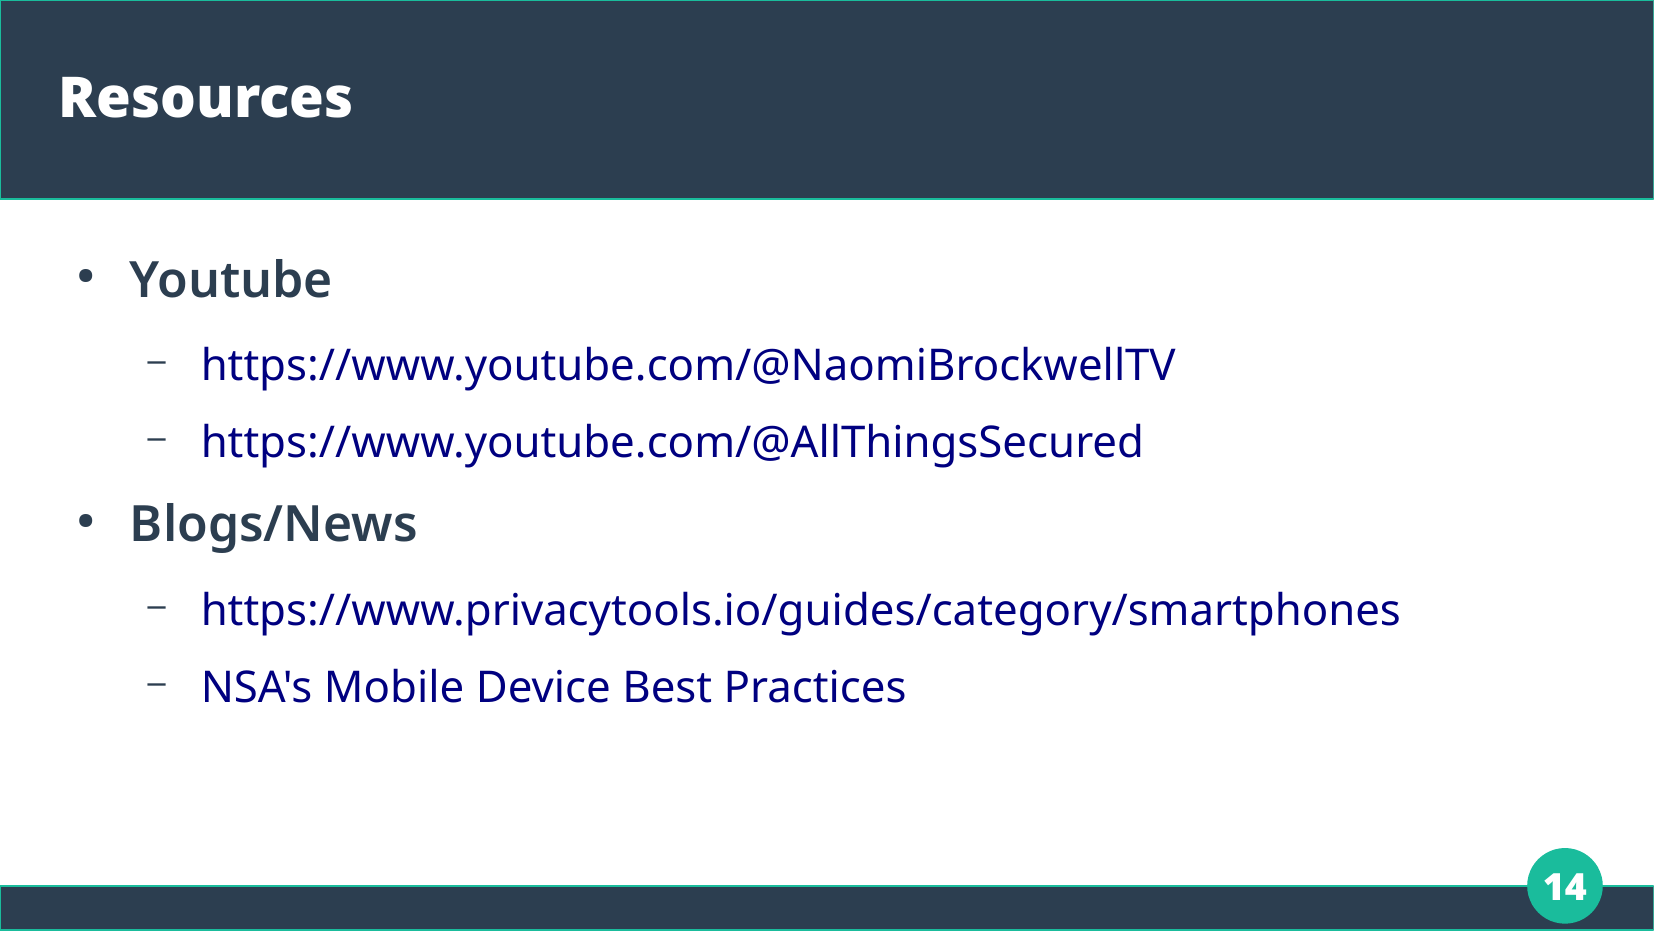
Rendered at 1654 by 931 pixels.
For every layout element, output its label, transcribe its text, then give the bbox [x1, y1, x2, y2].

title Resources [59, 37, 1595, 155]
list Youtube https://www.youtube.com/@NaomiBrockwellTV https://www.youtube.com/@AllThingsSecured Blogs/News https://www.privacytools.io/guides/category/smartphones NSA's Mobile Device Best Practices [59, 243, 1595, 864]
